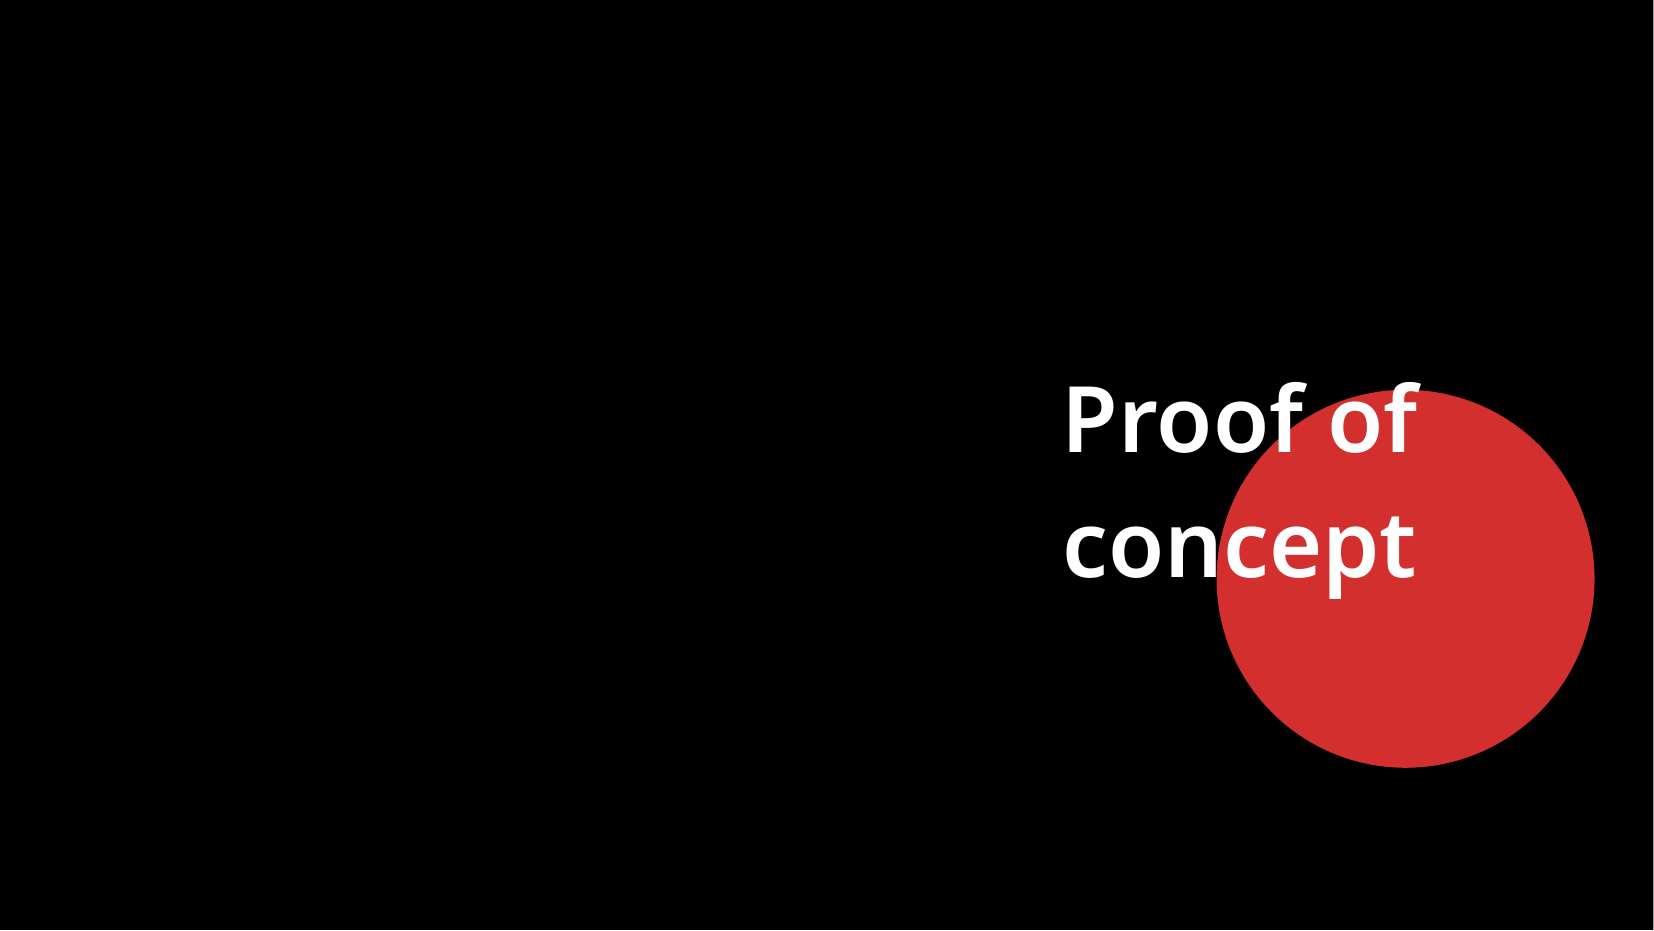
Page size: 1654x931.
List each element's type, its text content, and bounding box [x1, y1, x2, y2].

text_box Proof of concept [696, 354, 1418, 580]
text_box [1216, 390, 1595, 768]
